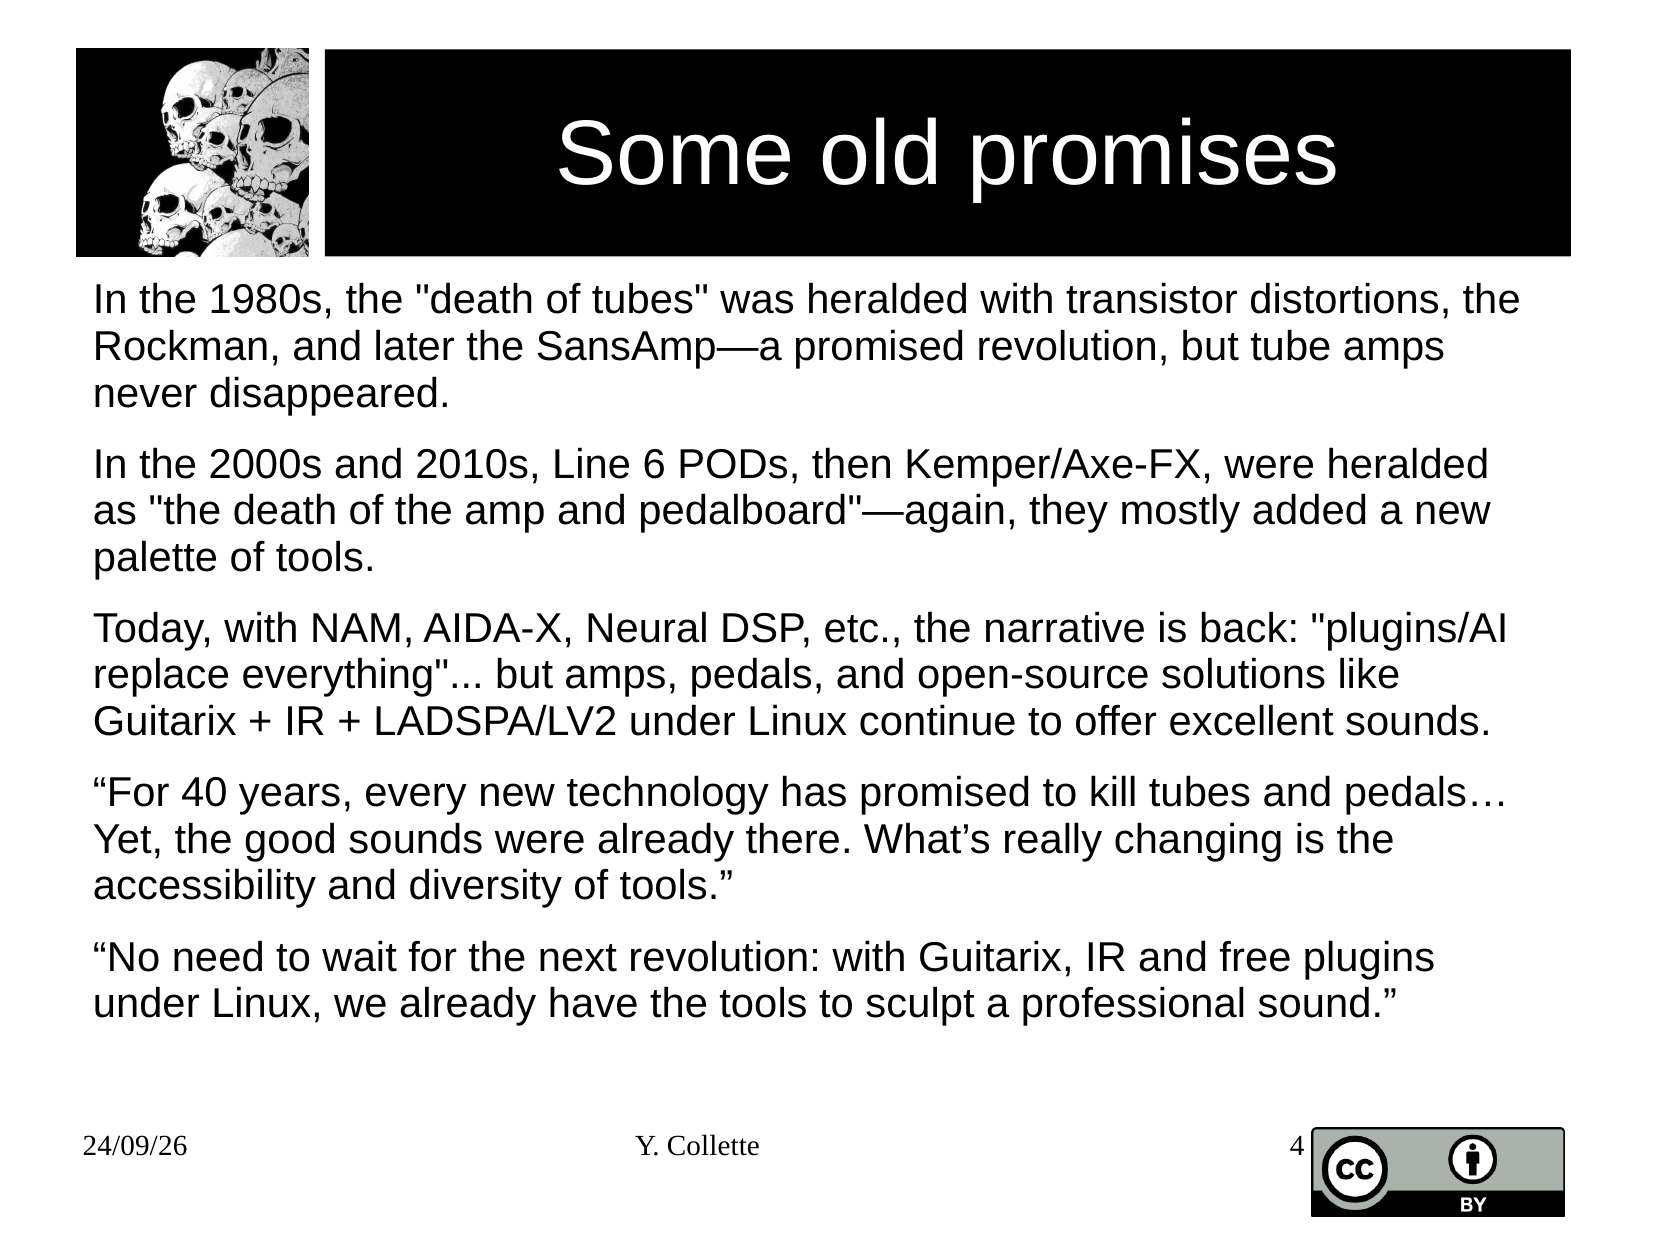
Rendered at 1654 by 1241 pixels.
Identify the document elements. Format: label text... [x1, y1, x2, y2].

text_box In the 1980s, the "death of tubes" was heralded with transistor distortions, the Rockman, and later the SansAmp—a promised revolution, but tube amps never disappeared. In the 2000s and 2010s, Line 6 PODs, then Kemper/Axe-FX, were heralded as "the death of the amp and pedalboard"—again, they mostly added a new palette of tools. Today, with NAM, AIDA-X, Neural DSP, etc., the narrative is back: "plugins/AI replace everything"... but amps, pedals, and open-source solutions like Guitarix + IR + LADSPA/LV2 under Linux continue to offer excellent sounds. “For 40 years, every new technology has promised to kill tubes and pedals… Yet, the good sounds were already there. What’s really changing is the accessibility and diversity of tools.” “No need to wait for the next revolution: with Guitarix, IR and free plugins under Linux, we already have the tools to sculpt a professional sound.” [78, 268, 1560, 1124]
picture [1311, 1127, 1565, 1217]
picture [76, 48, 309, 257]
title Some old promises [324, 49, 1571, 257]
